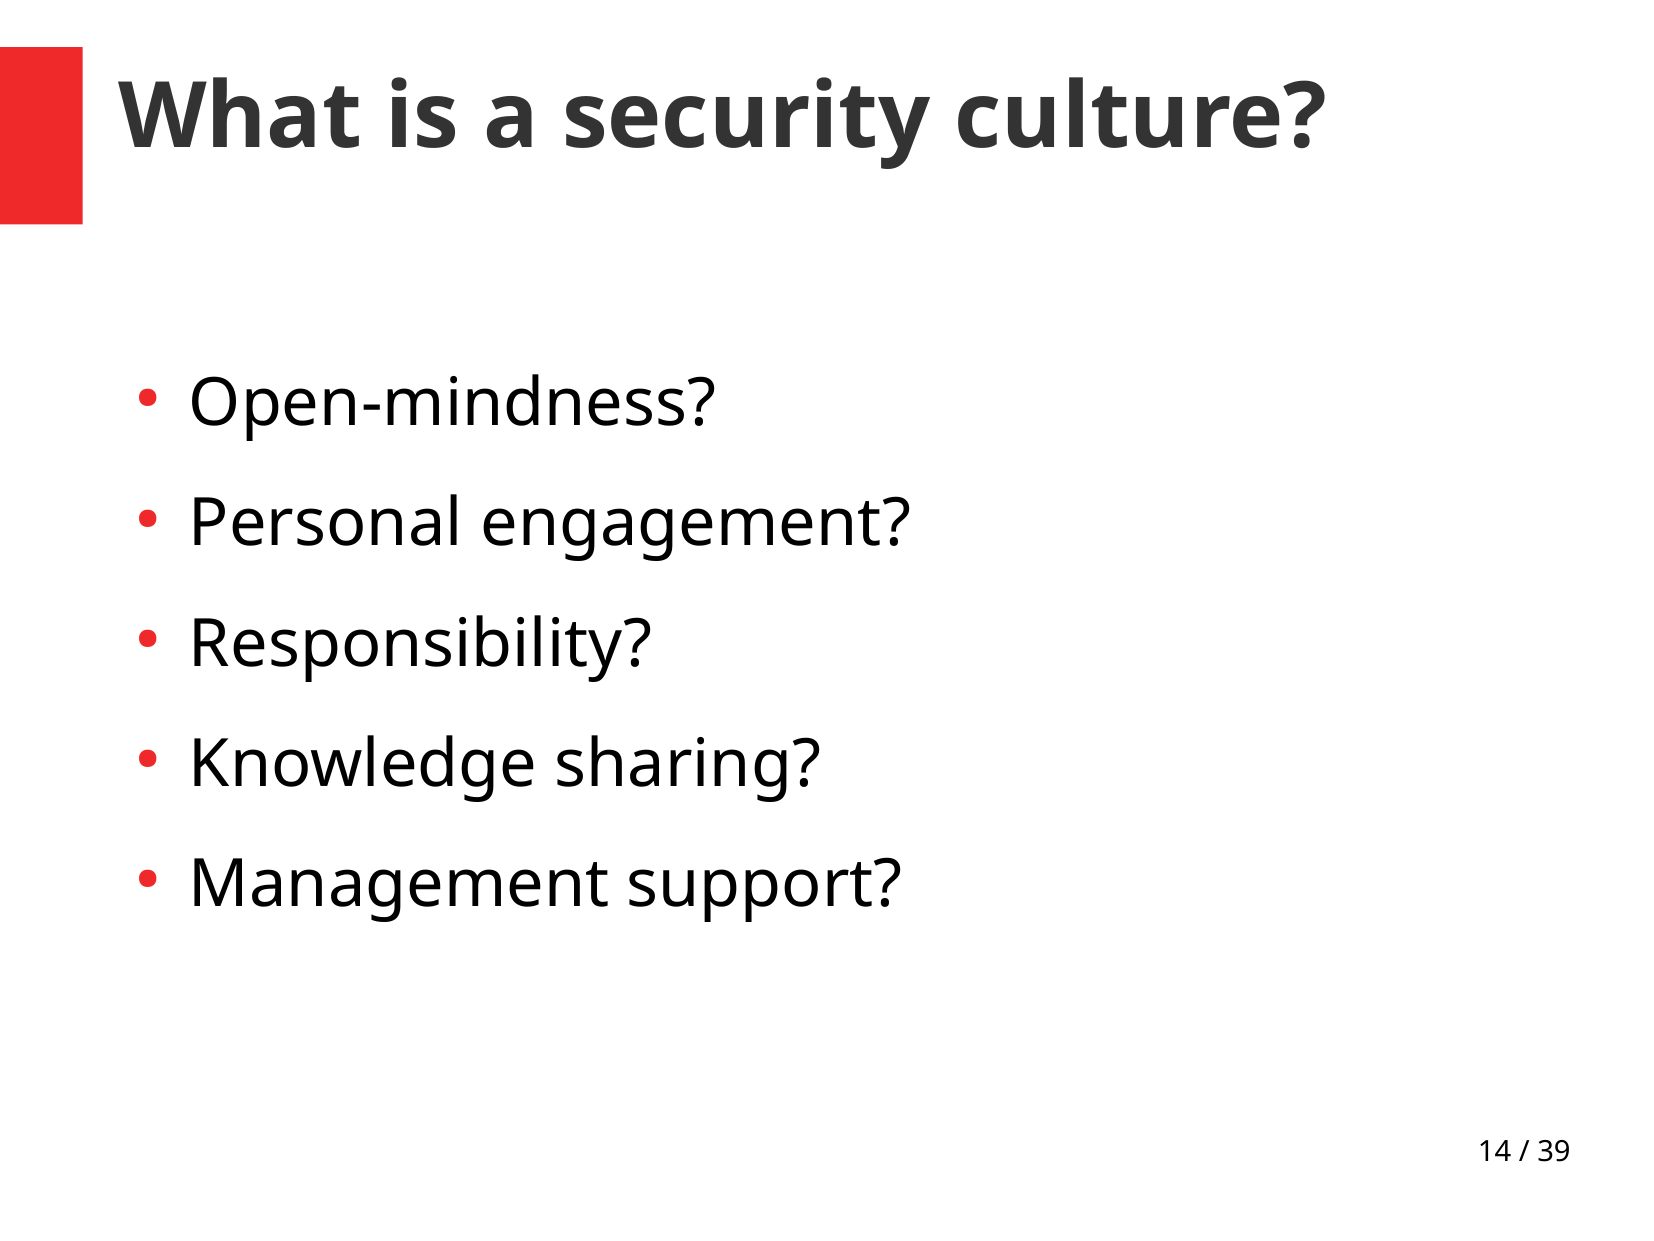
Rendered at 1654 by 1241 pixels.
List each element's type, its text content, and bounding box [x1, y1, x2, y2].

list Open-mindness? Personal engagement? Responsibility? Knowledge sharing? Management support? [118, 354, 1536, 1074]
title What is a security culture? [118, 49, 1571, 249]
